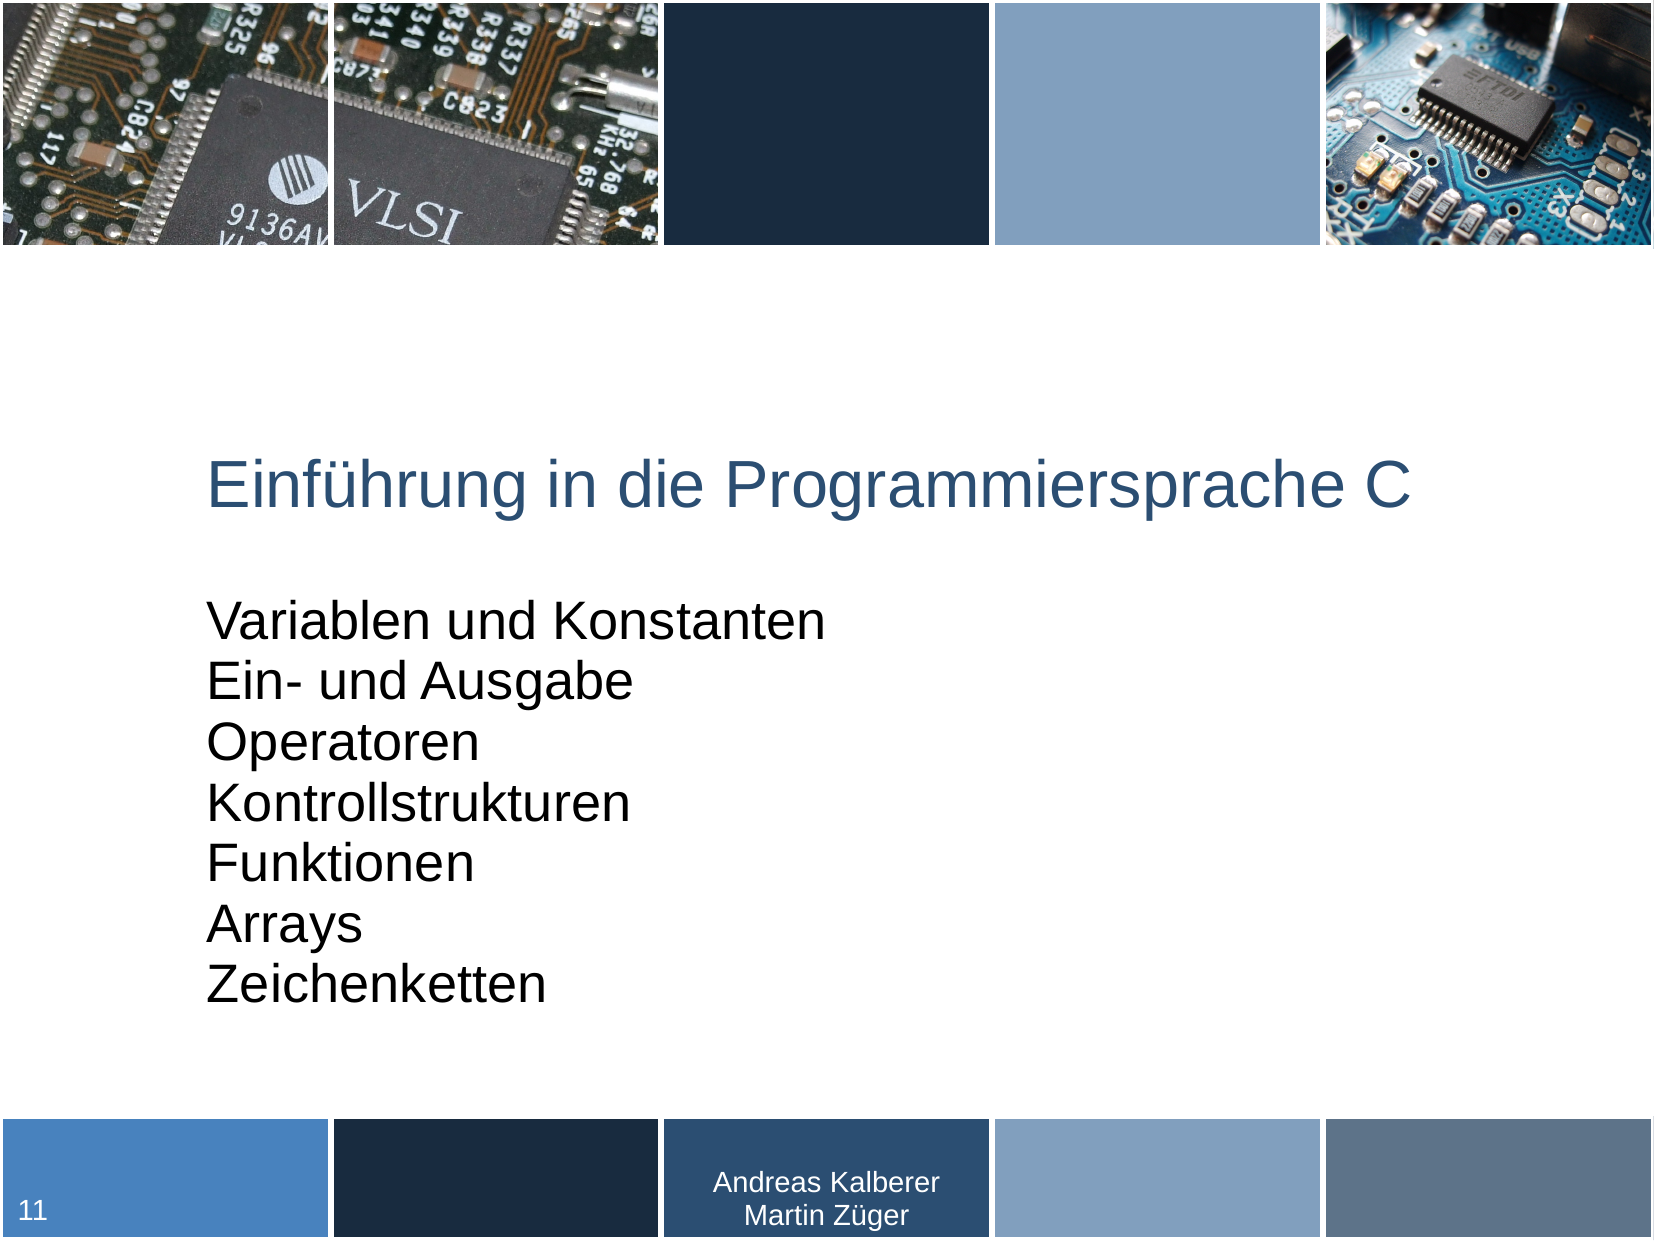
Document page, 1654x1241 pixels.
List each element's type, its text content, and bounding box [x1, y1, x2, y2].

picture [1326, 3, 1651, 245]
subtitle Variablen und Konstanten Ein- und Ausgabe Operatoren Kontrollstrukturen Funktionen Arrays Zeichenketten [206, 590, 1477, 1241]
title Einführung in die Programmiersprache C [206, 395, 1477, 573]
